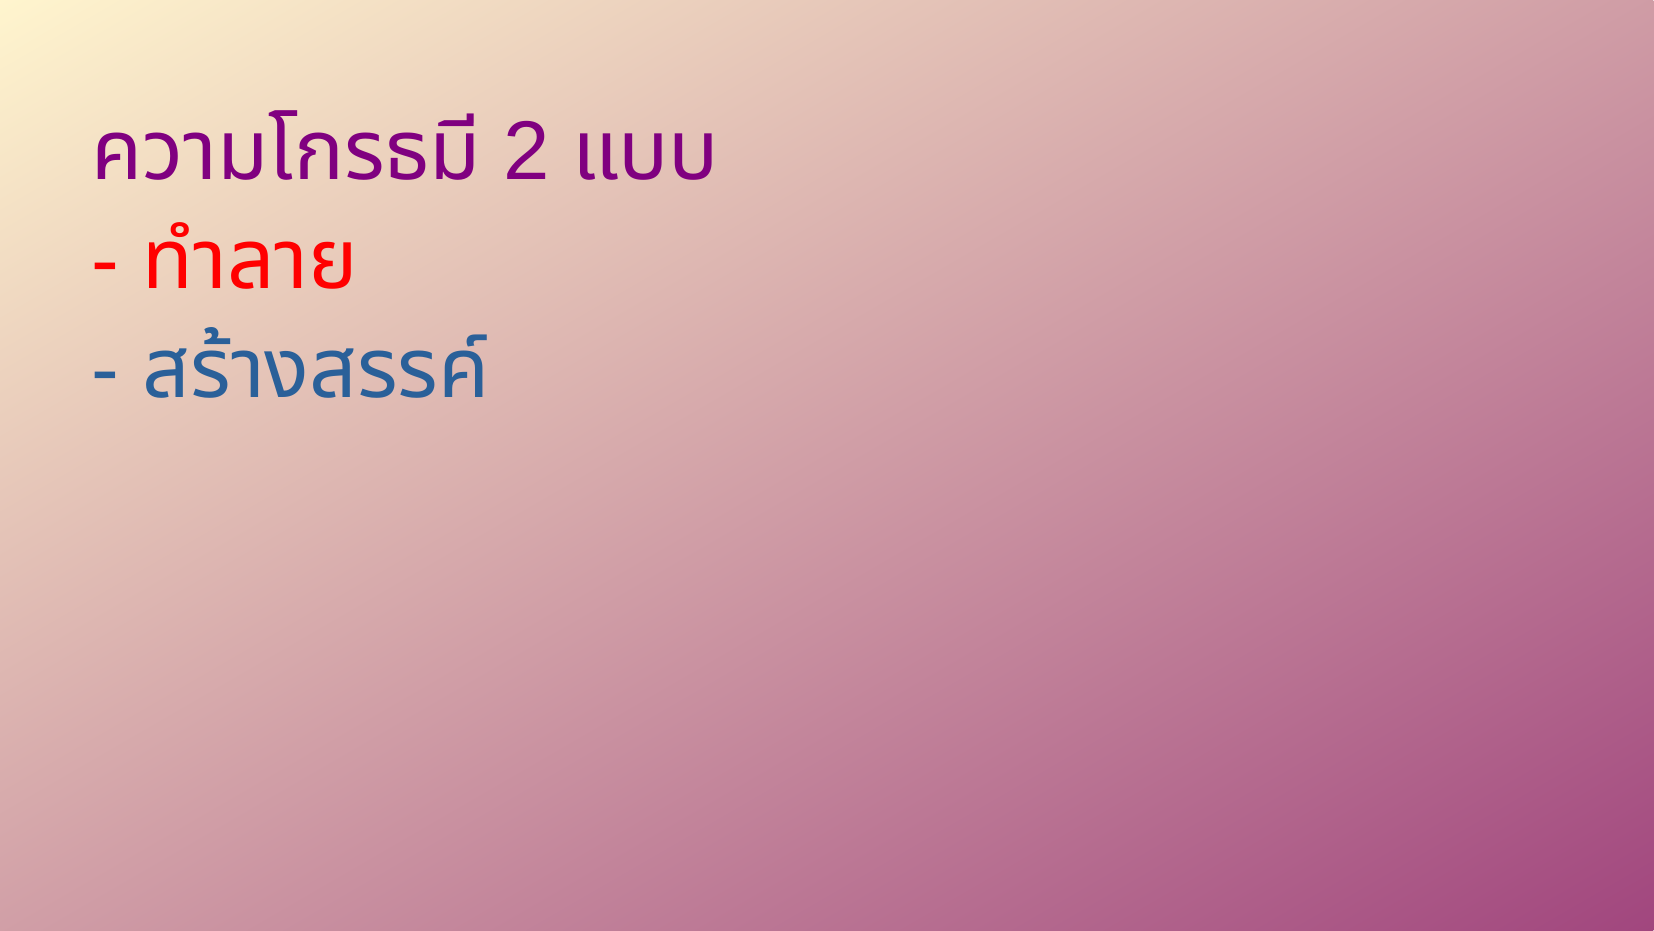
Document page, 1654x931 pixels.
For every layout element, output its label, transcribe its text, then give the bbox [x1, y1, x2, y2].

text_box ความโกรธมี 2 แบบ - ทำลาย - สร้างสรรค์ [77, 96, 1578, 440]
